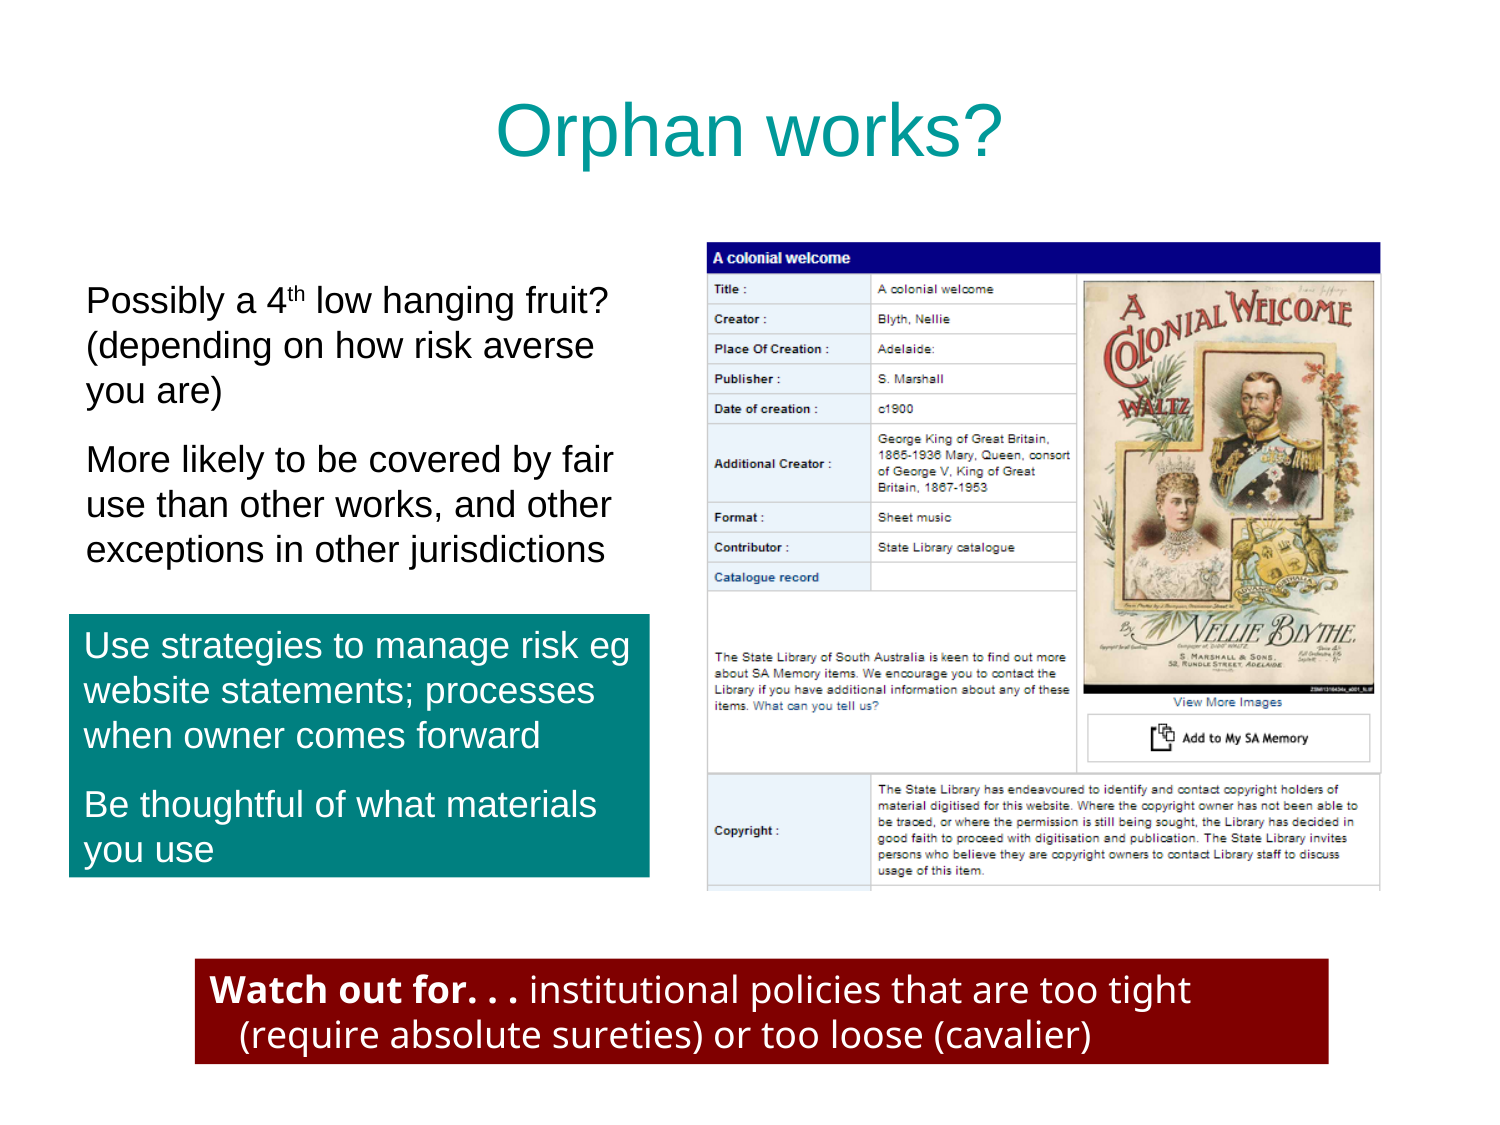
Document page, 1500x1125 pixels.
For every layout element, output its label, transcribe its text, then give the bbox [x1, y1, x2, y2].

text_box Possibly a 4th low hanging fruit? (depending on how risk averse you are) More likely to be covered by fair use than other works, and other exceptions in other jurisdictions [70, 268, 656, 647]
text_box Use strategies to manage risk eg website statements; processes when owner comes forward Be thoughtful of what materials you use [69, 614, 650, 878]
picture [702, 236, 1388, 891]
title Orphan works? [75, 45, 1426, 209]
text_box Watch out for. . . institutional policies that are too tight (require absolute sureties) or too loose (cavalier) [194, 958, 1329, 1065]
